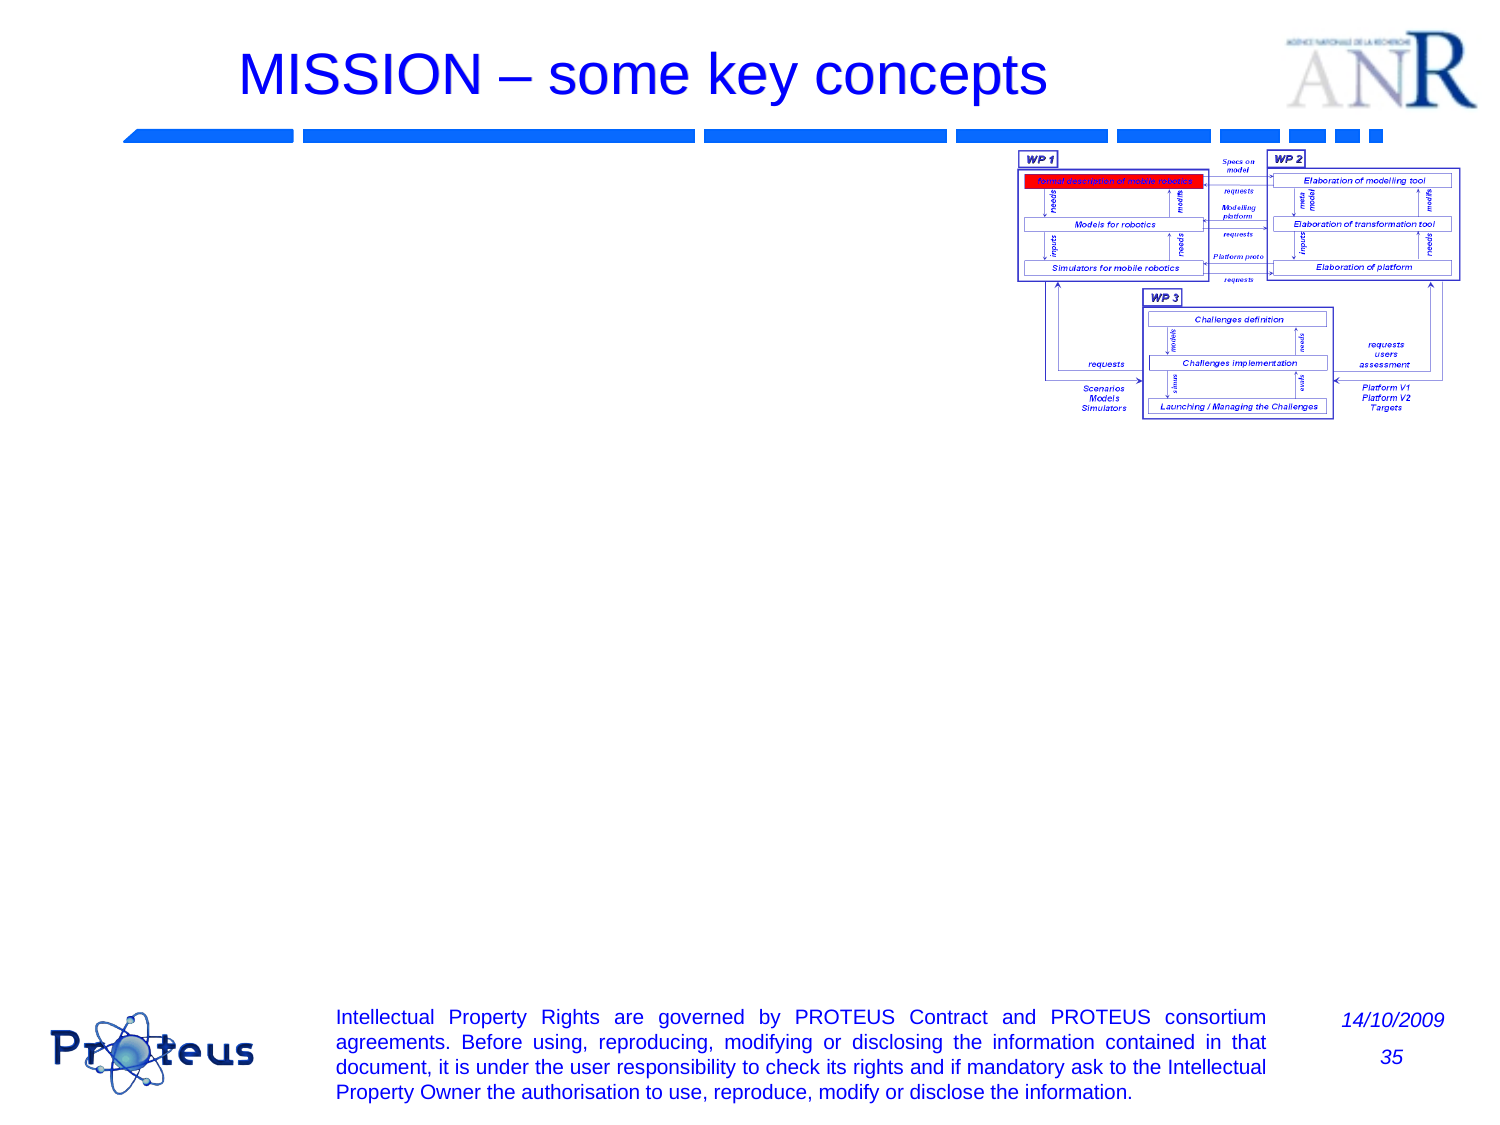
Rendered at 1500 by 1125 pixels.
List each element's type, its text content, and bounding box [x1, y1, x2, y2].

title MISSION – some key concepts [23, 11, 1264, 130]
picture [1017, 149, 1461, 420]
picture [1281, 27, 1484, 115]
picture [35, 1003, 272, 1101]
